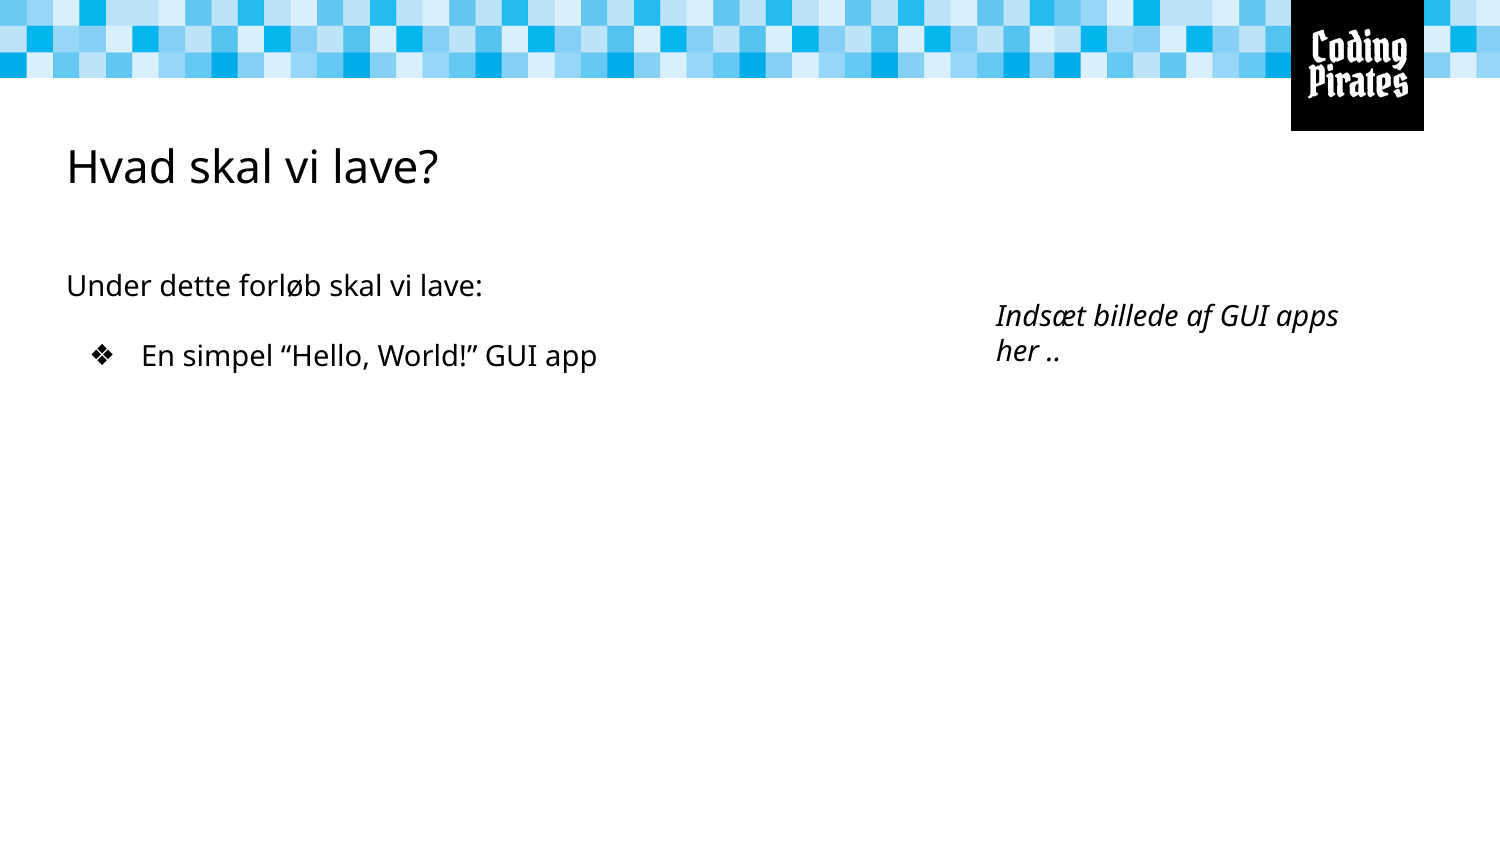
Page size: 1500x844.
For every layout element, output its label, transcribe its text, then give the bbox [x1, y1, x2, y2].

title Hvad skal vi lave? [51, 123, 1223, 217]
picture [0, 0, 1056, 78]
picture [1291, 0, 1424, 131]
text_box Indsæt billede af GUI apps her .. [981, 281, 1363, 376]
list Under dette forløb skal vi lave: En simpel “Hello, World!” GUI app [51, 216, 747, 800]
